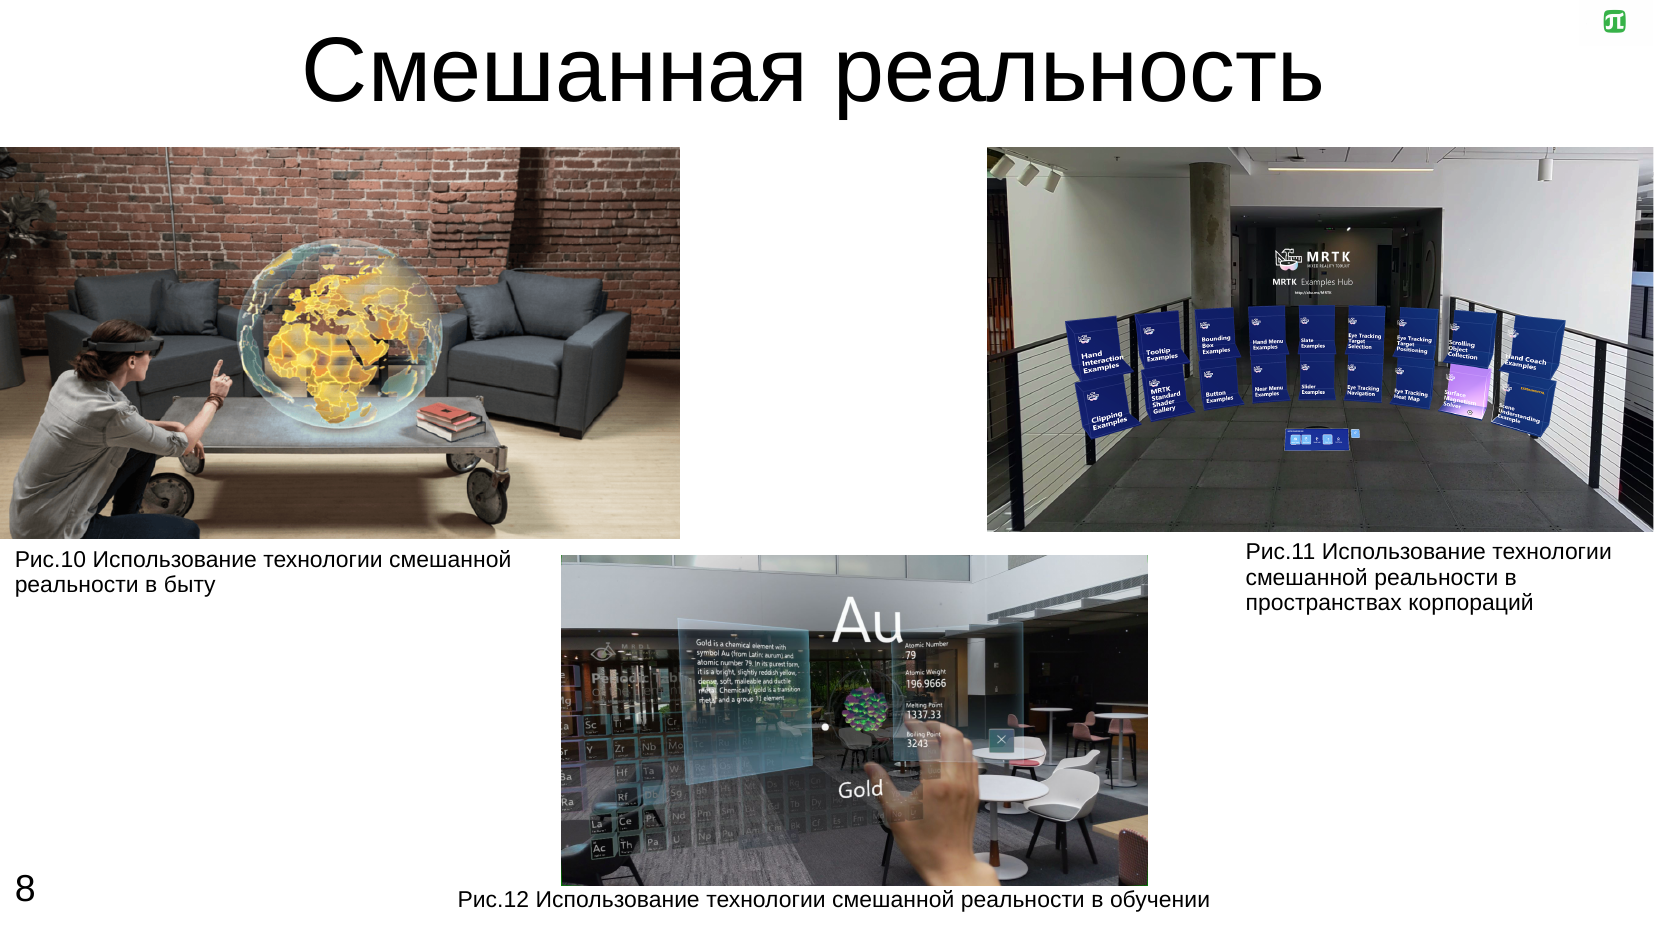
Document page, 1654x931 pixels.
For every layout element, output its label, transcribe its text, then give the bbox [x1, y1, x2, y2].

text_box Рис.11 Использование технологии смешанной реальности в пространствах корпораций [1230, 531, 1654, 623]
picture [987, 147, 1654, 532]
text_box <номер> [0, 860, 562, 931]
text_box Рис.12 Использование технологии смешанной реальности в обучении [562, 879, 1241, 931]
picture [561, 555, 1148, 879]
text_box Рис.10 Использование технологии смешанной реальности в быту [0, 538, 532, 605]
picture [1579, 0, 1654, 46]
picture [0, 147, 680, 539]
title Смешанная реальность [82, 0, 1571, 148]
